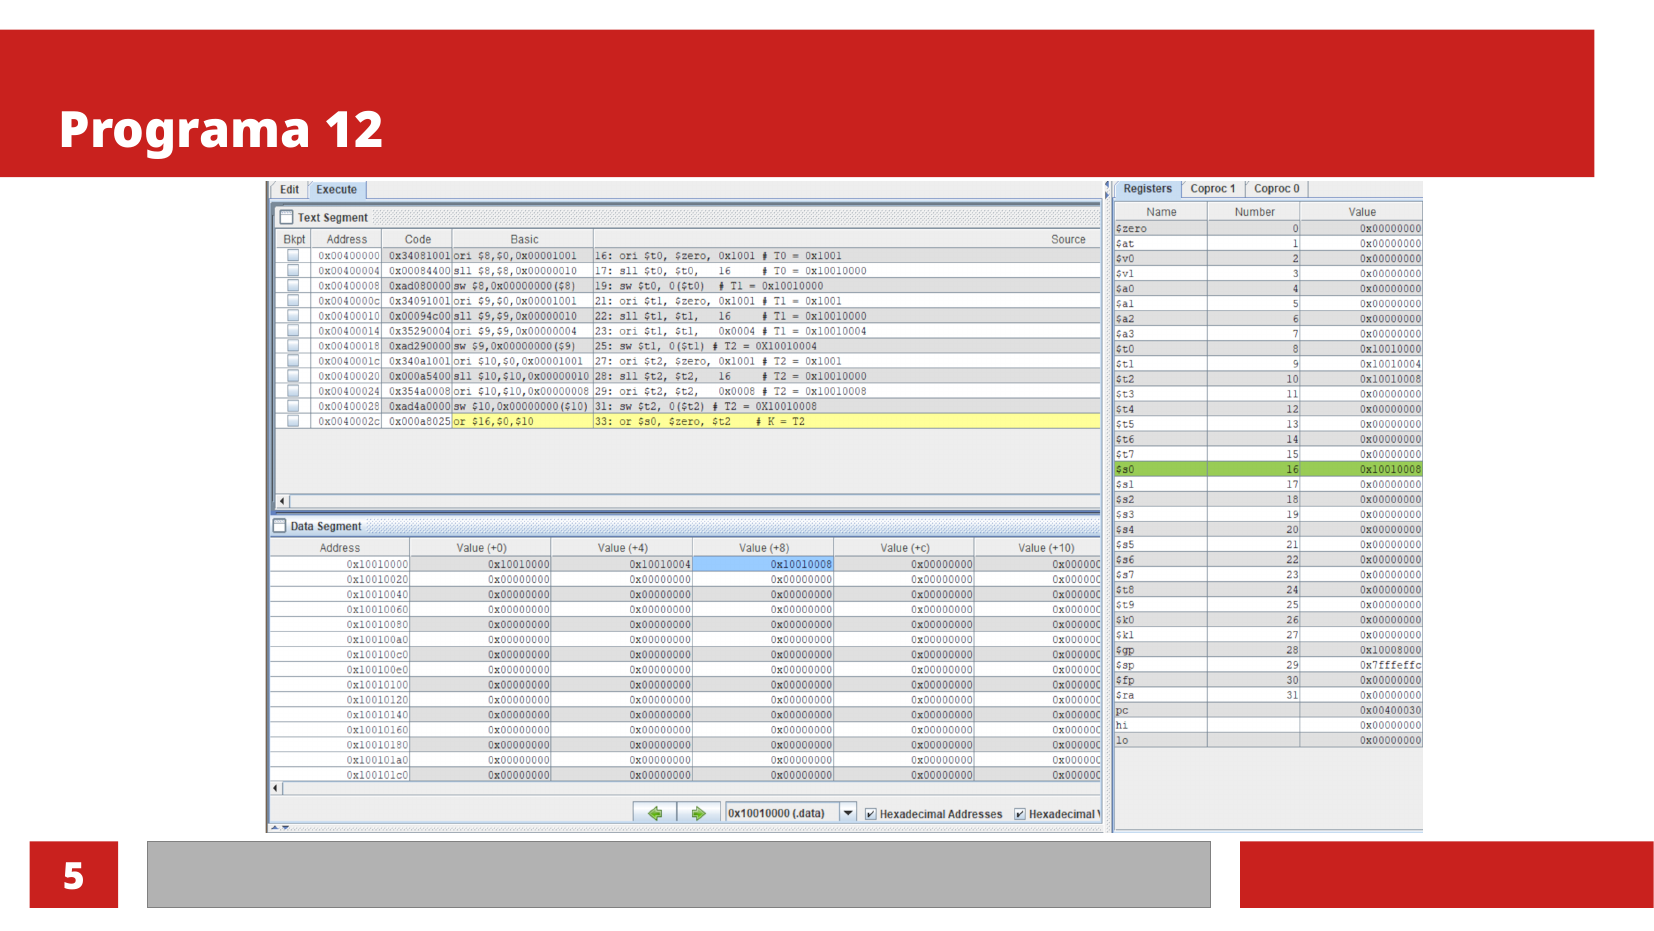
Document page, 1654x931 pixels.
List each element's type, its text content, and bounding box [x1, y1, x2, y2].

title Programa 12 [59, 44, 1595, 163]
picture [265, 181, 1423, 833]
